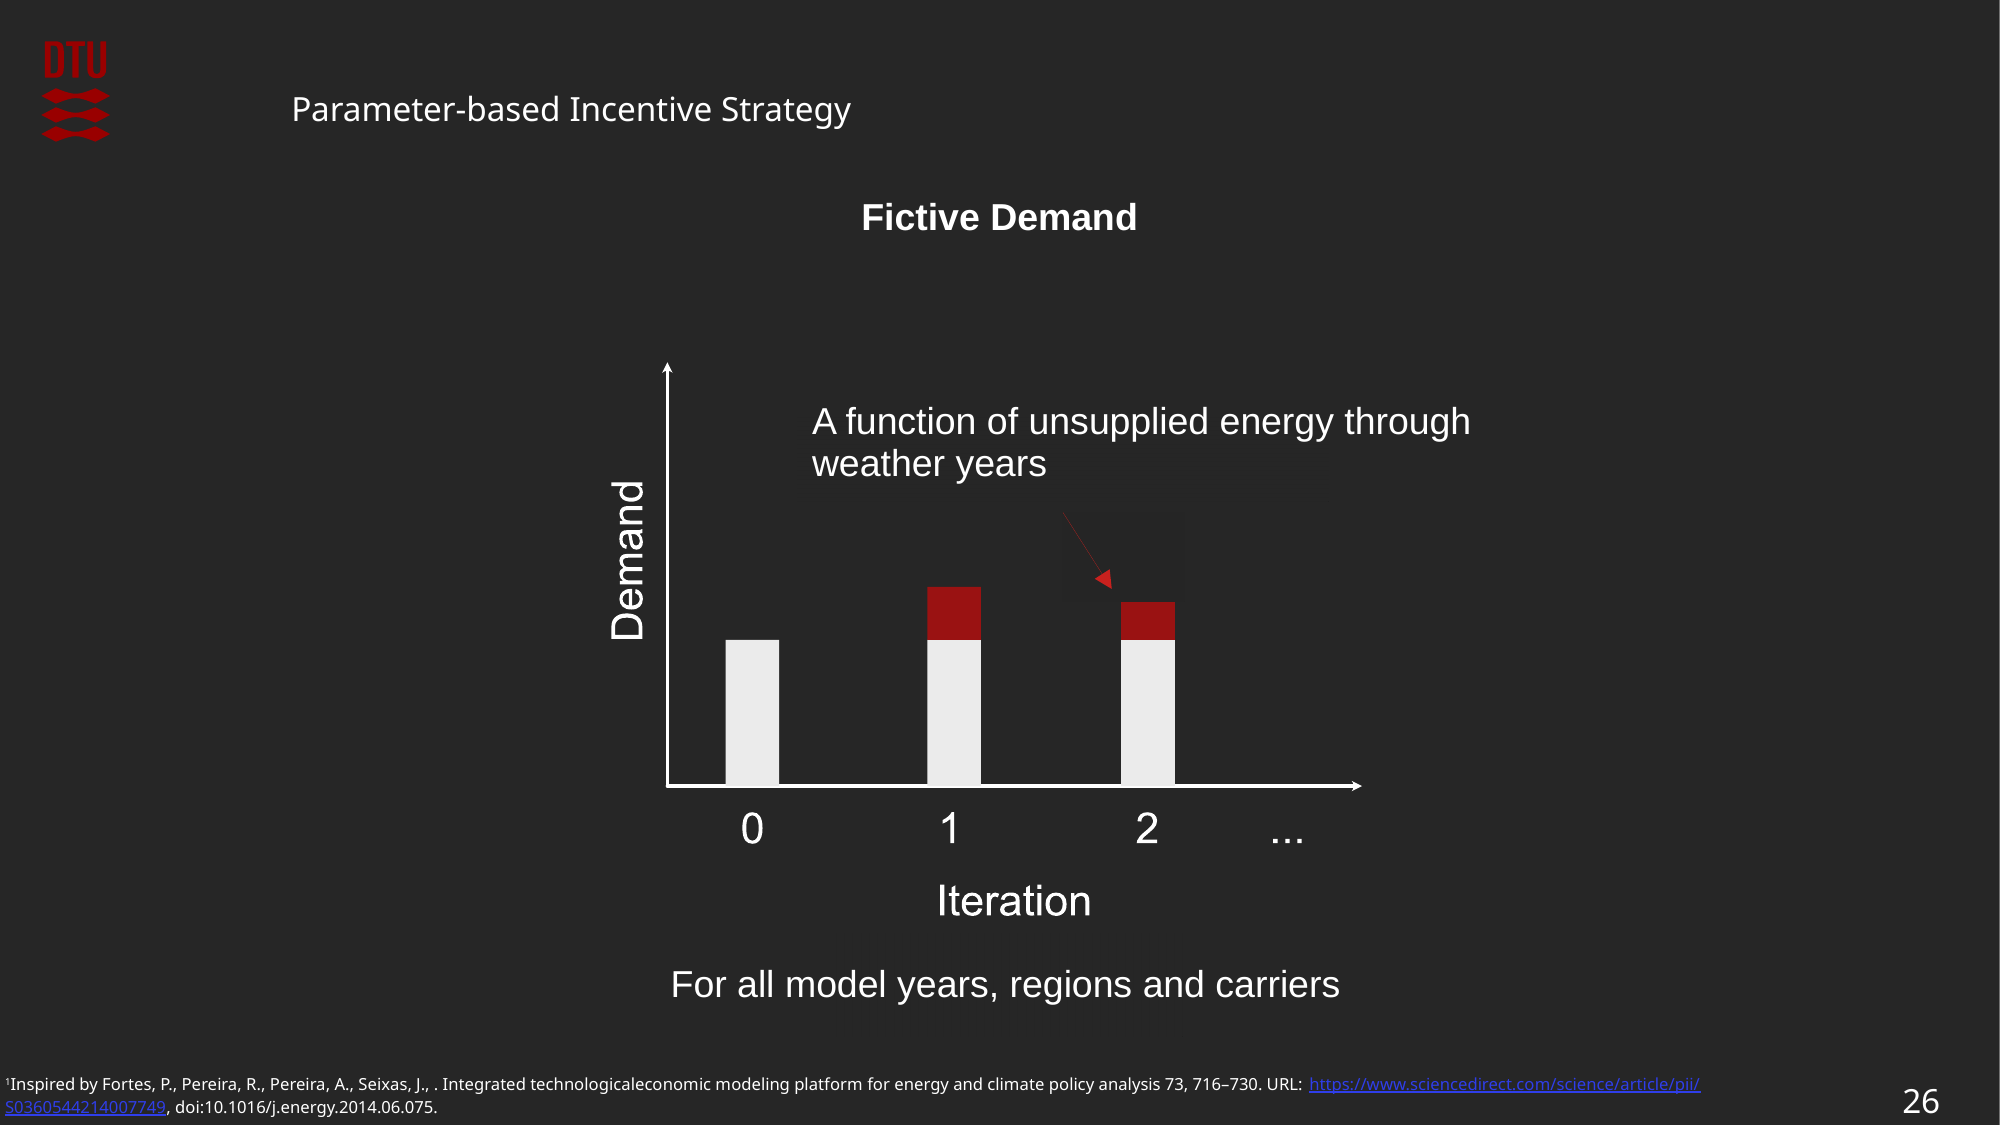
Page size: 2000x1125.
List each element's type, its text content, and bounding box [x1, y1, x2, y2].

picture [698, 979, 709, 995]
title Fictive Demand [236, 78, 1764, 238]
picture [1239, 987, 1249, 995]
picture [1189, 979, 1199, 995]
picture [500, 278, 1500, 1037]
text_box A function of unsupplied energy through weather years [797, 393, 1506, 562]
picture [791, 979, 799, 997]
title Parameter-based Incentive Strategy [291, 70, 1819, 148]
picture [802, 979, 810, 997]
picture [742, 987, 752, 995]
text_box 1Inspired by Fortes, P., Pereira, R., Pereira, A., Seixas, J., . Integrated technologicaleconomic modeling platform for energy and climate policy analysis 73, 716–730. URL: https://www.sciencedirect.com/science/article/pii/S0360544214007749, doi:10.1016/j.energy.2014.06.075. [0, 1066, 1833, 1124]
picture [1293, 979, 1304, 985]
